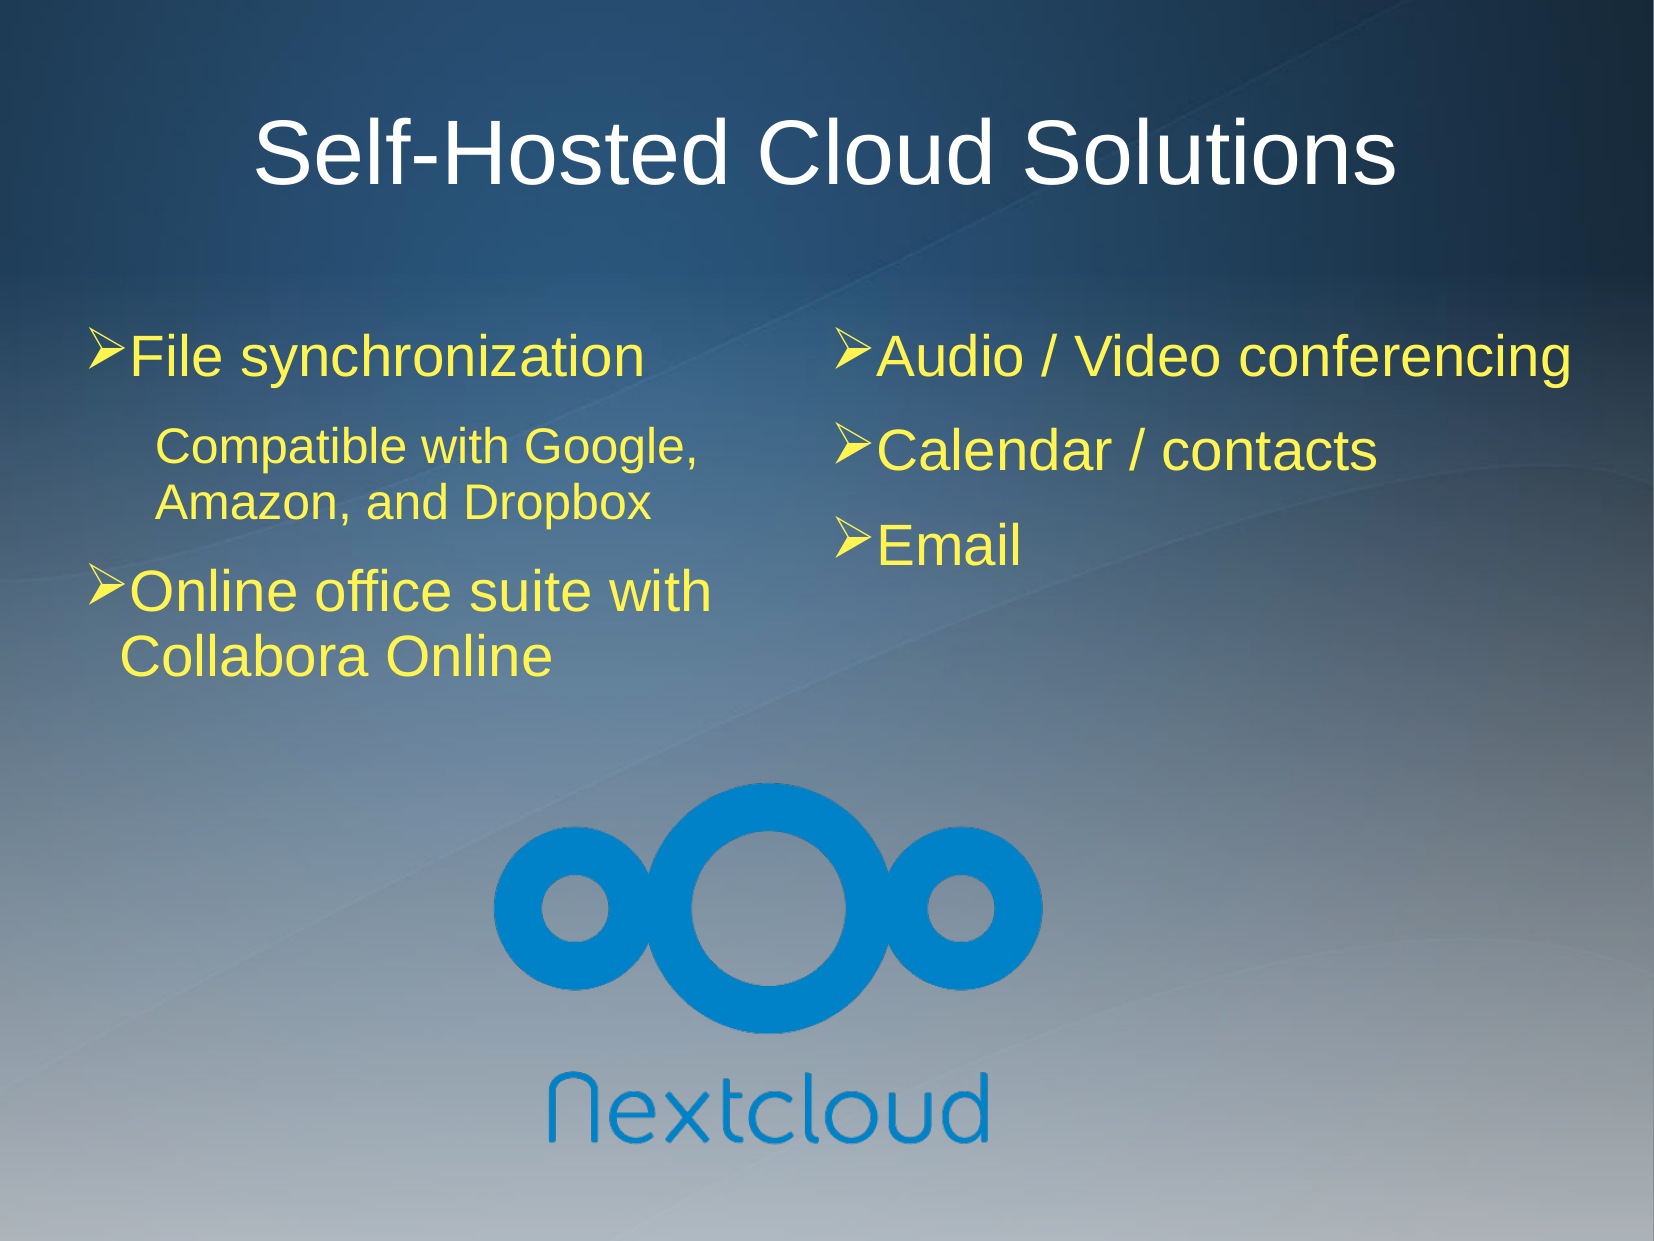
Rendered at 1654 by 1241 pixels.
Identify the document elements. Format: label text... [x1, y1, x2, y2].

picture [0, 0, 1654, 265]
picture [861, 735, 1091, 1194]
text_box [0, 265, 1654, 1241]
text_box File synchronization Compatible with Google, Amazon, and Dropbox Online office suite with Collabora Online [69, 316, 861, 1241]
text_box Audio / Video conferencing Calendar / contacts Email [815, 316, 1597, 651]
title Self-Hosted Cloud Solutions [82, 49, 1571, 257]
